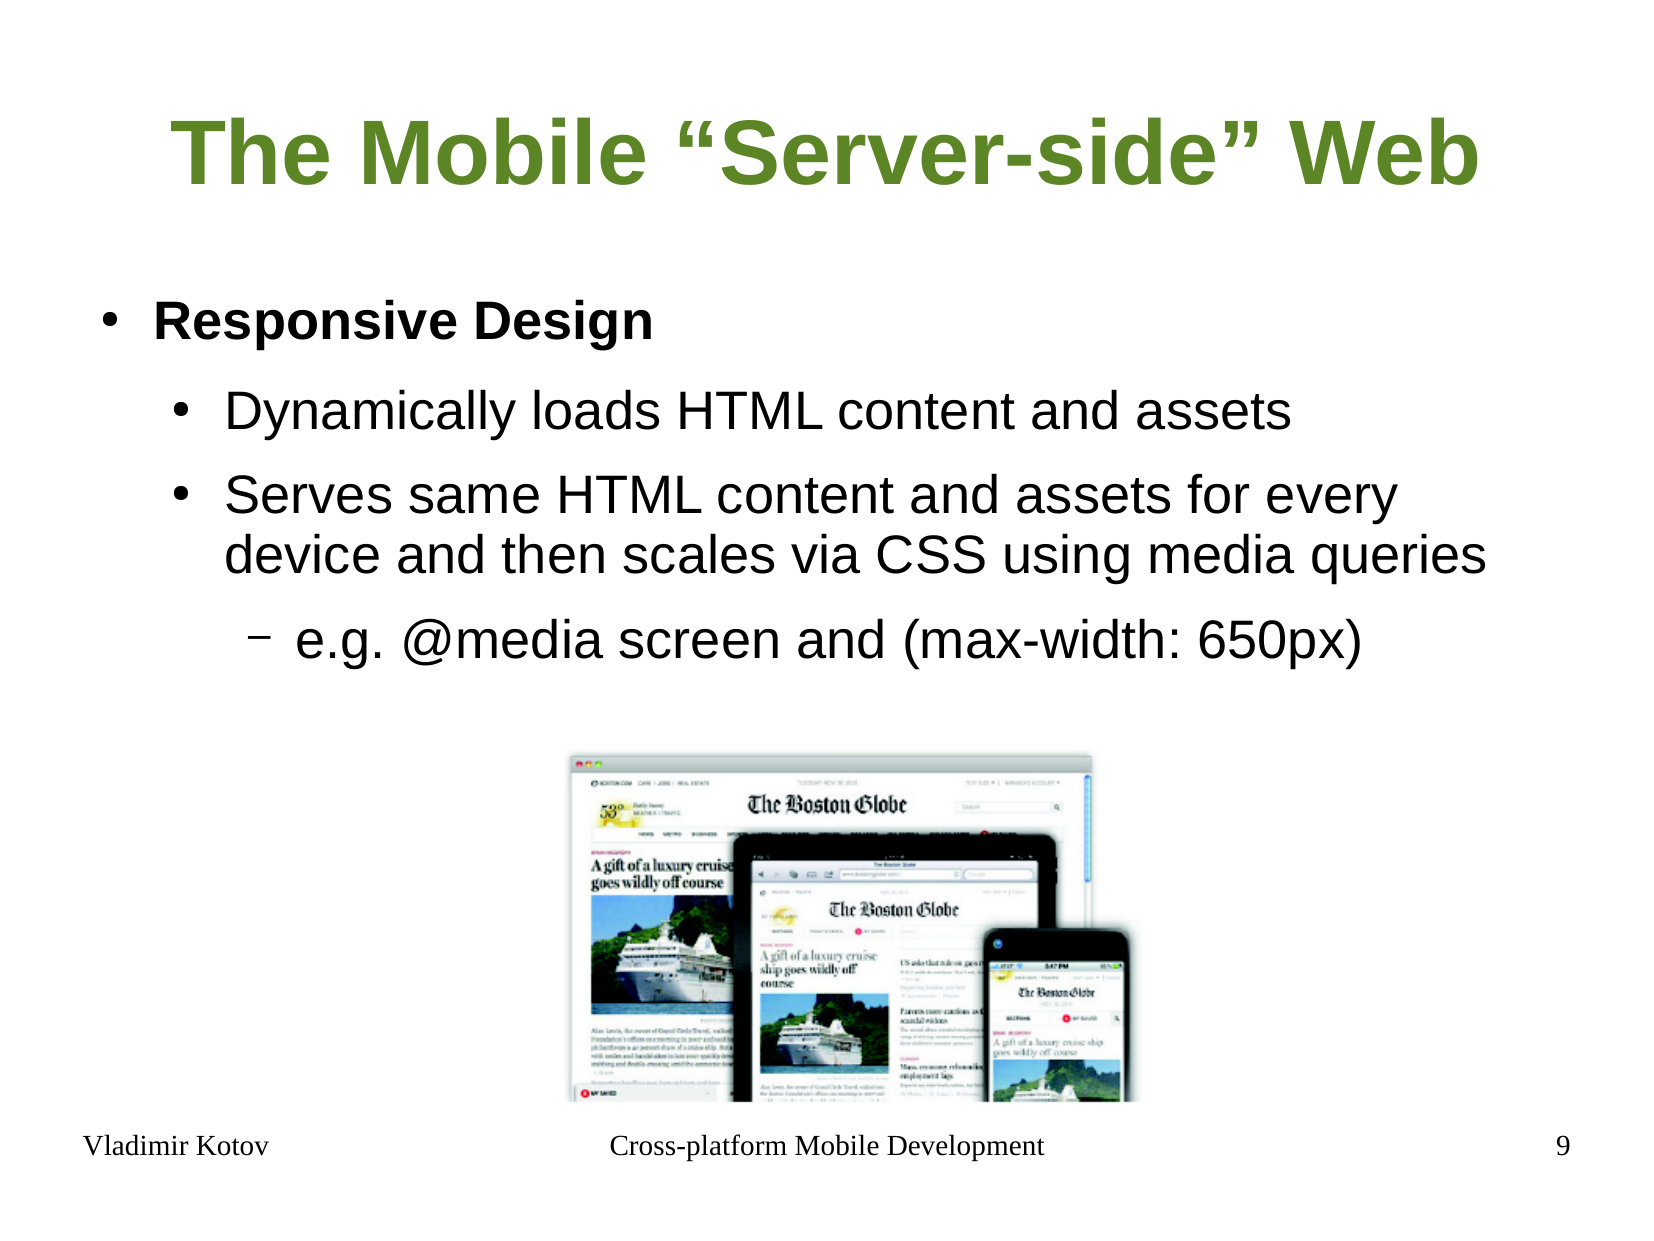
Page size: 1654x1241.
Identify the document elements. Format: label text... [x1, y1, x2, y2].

title The Mobile “Server-side” Web [82, 49, 1571, 257]
list Responsive Design Dynamically loads HTML content and assets Serves same HTML content and assets for every device and then scales via CSS using media queries e.g. @media screen and (max-width: 650px) [82, 290, 1571, 812]
picture [557, 745, 1142, 1121]
